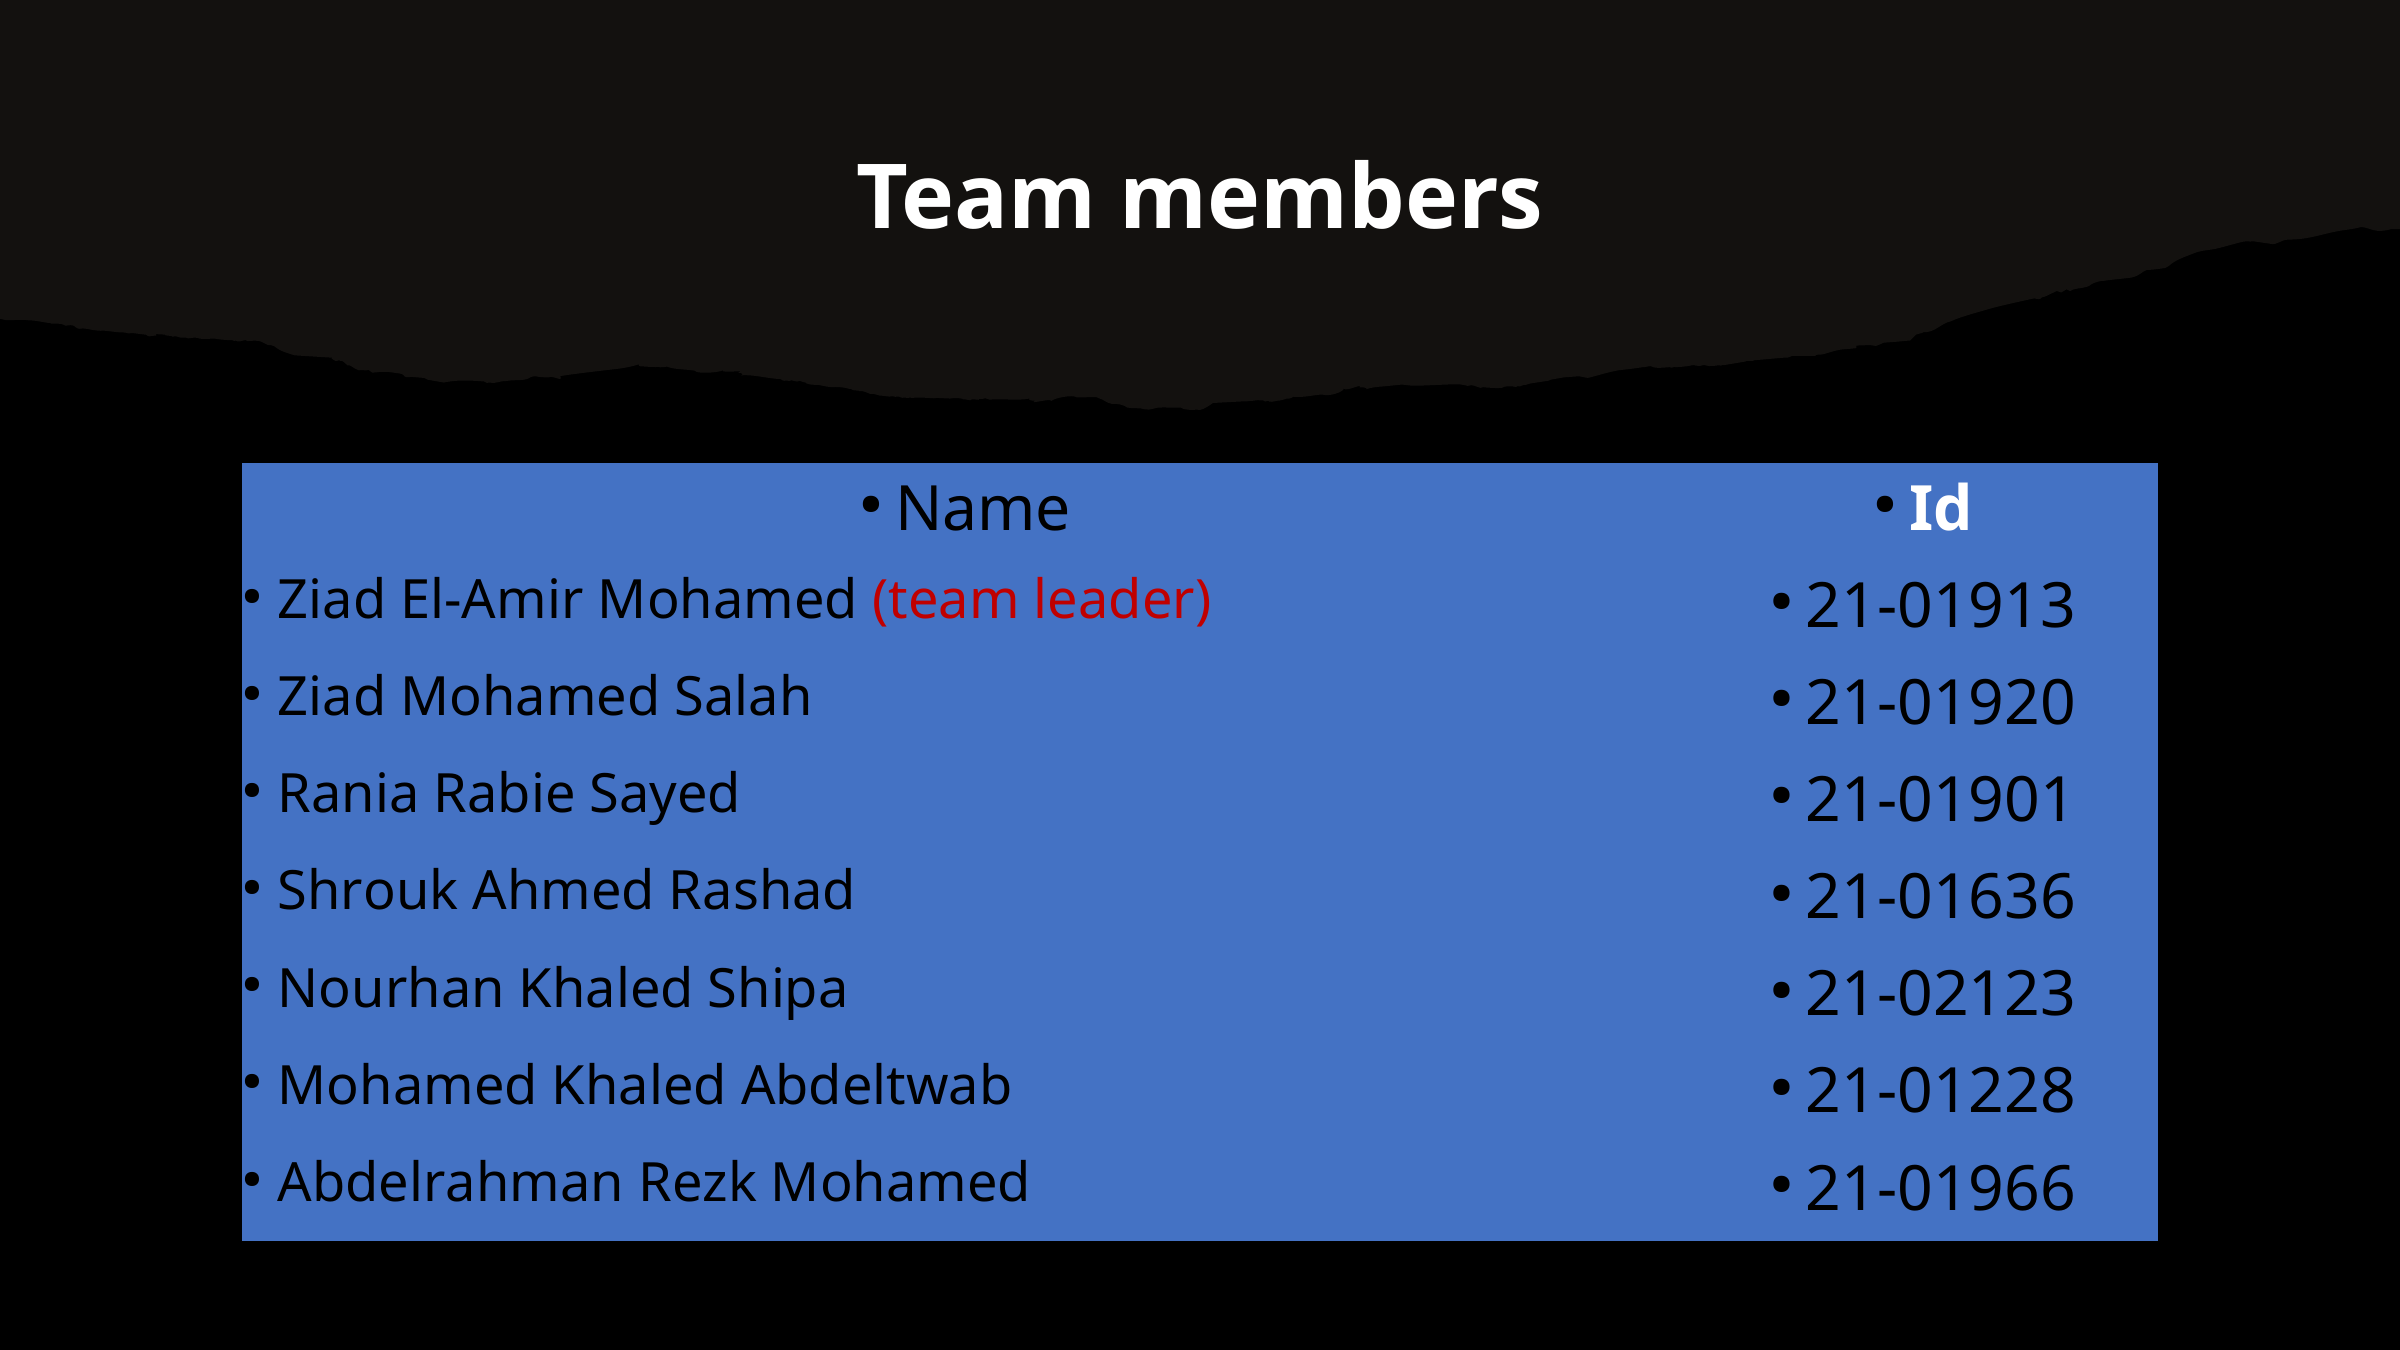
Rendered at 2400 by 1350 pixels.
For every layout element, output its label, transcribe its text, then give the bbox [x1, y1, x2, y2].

table_cell 21-01228 [1689, 1046, 2158, 1143]
table_cell 21-01913 [1689, 561, 2158, 658]
table_cell Nourhan Khaled Shipa [242, 949, 1689, 1046]
table_cell 21-01920 [1689, 658, 2158, 755]
table_cell Abdelrahman Rezk Mohamed [242, 1143, 1689, 1241]
table_cell Ziad Mohamed Salah [242, 658, 1689, 755]
table_cell 21-01966 [1689, 1143, 2158, 1241]
table_header Id [1689, 463, 2158, 561]
table_cell 21-01636 [1689, 852, 2158, 949]
table_cell Mohamed Khaled Abdeltwab [242, 1046, 1689, 1143]
table_cell Rania Rabie Sayed [242, 755, 1689, 852]
table_cell Ziad El-Amir Mohamed (team leader) [242, 561, 1689, 658]
table_cell 21-02123 [1689, 949, 2158, 1046]
text_box [0, 0, 2400, 1350]
table_cell Shrouk Ahmed Rashad [242, 852, 1689, 949]
table_header Name [242, 463, 1689, 561]
table_cell 21-01901 [1689, 755, 2158, 852]
text_box Team members [163, 97, 2237, 259]
